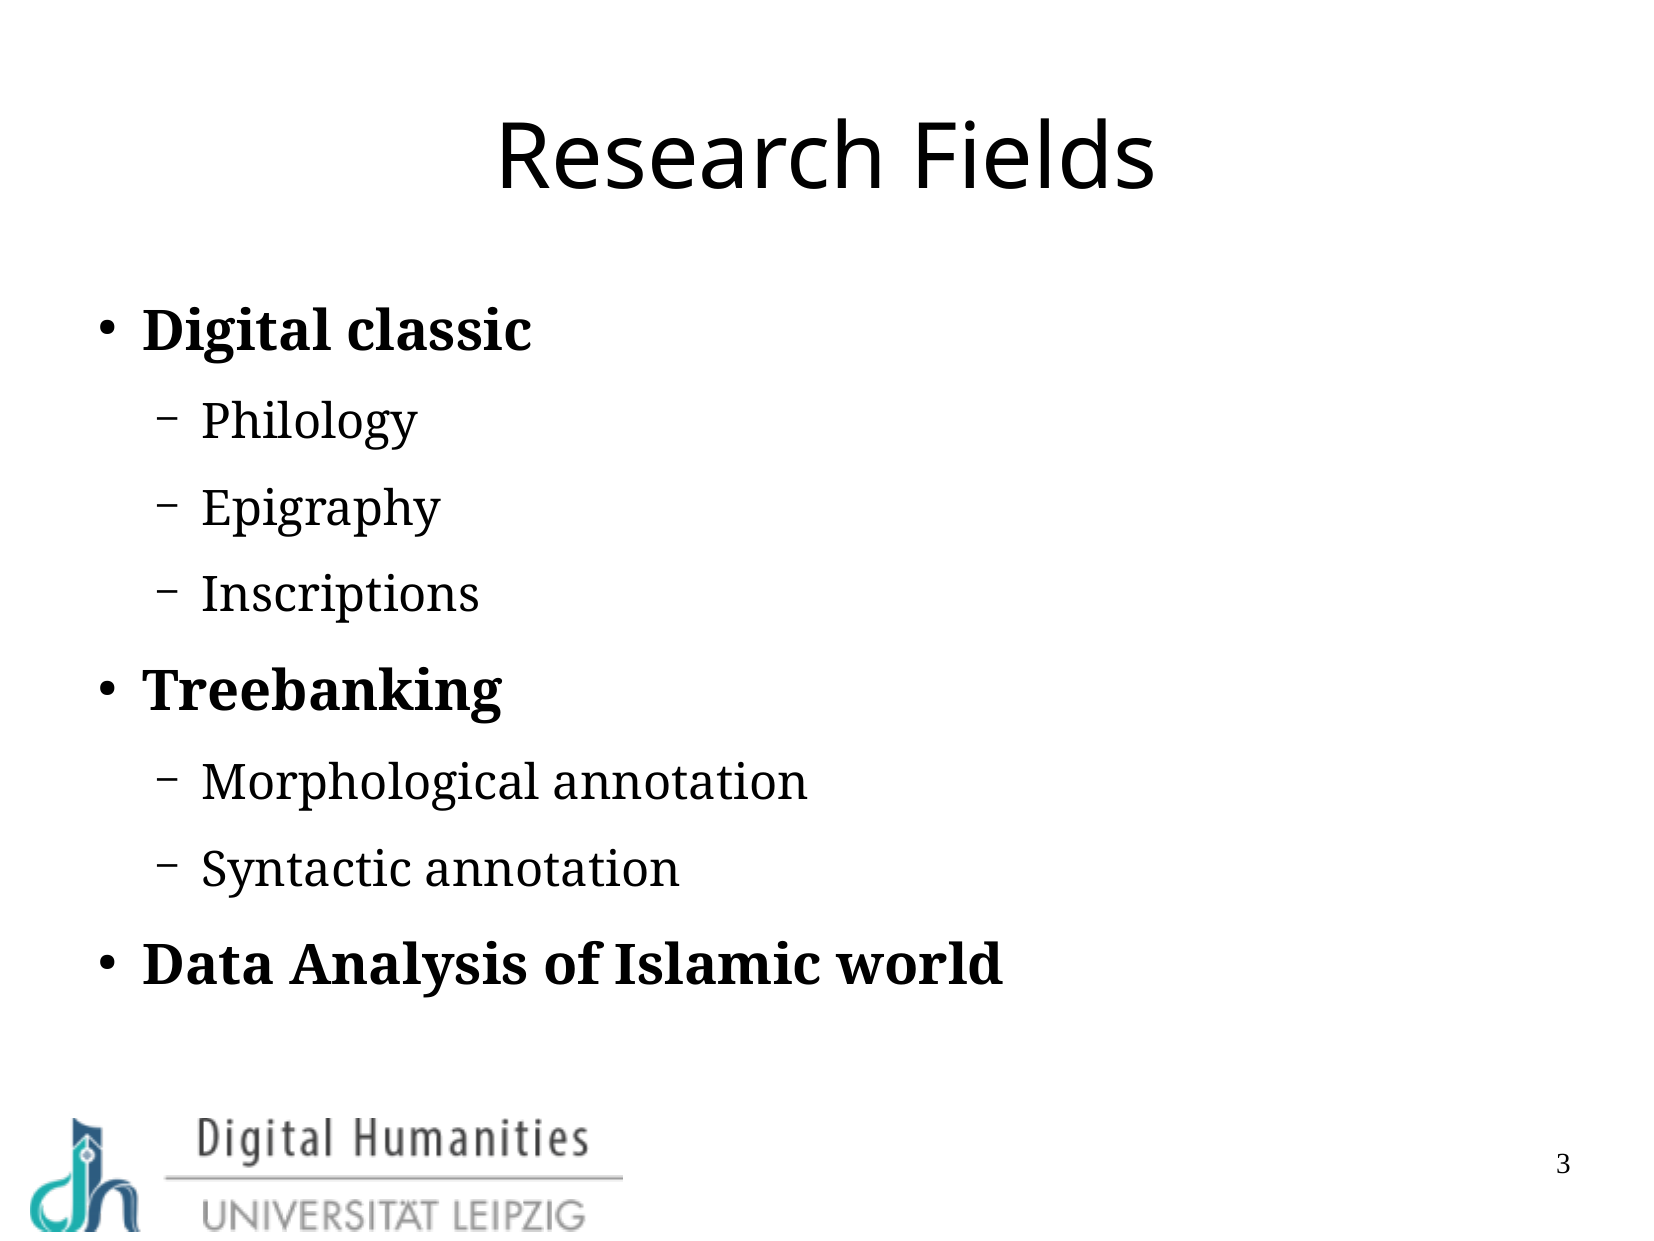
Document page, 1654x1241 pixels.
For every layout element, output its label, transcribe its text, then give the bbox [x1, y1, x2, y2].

list Digital classic Philology Epigraphy Inscriptions Treebanking Morphological annotation Syntactic annotation Data Analysis of Islamic world [82, 290, 1571, 1010]
picture [30, 1118, 623, 1232]
title Research Fields [82, 49, 1571, 257]
